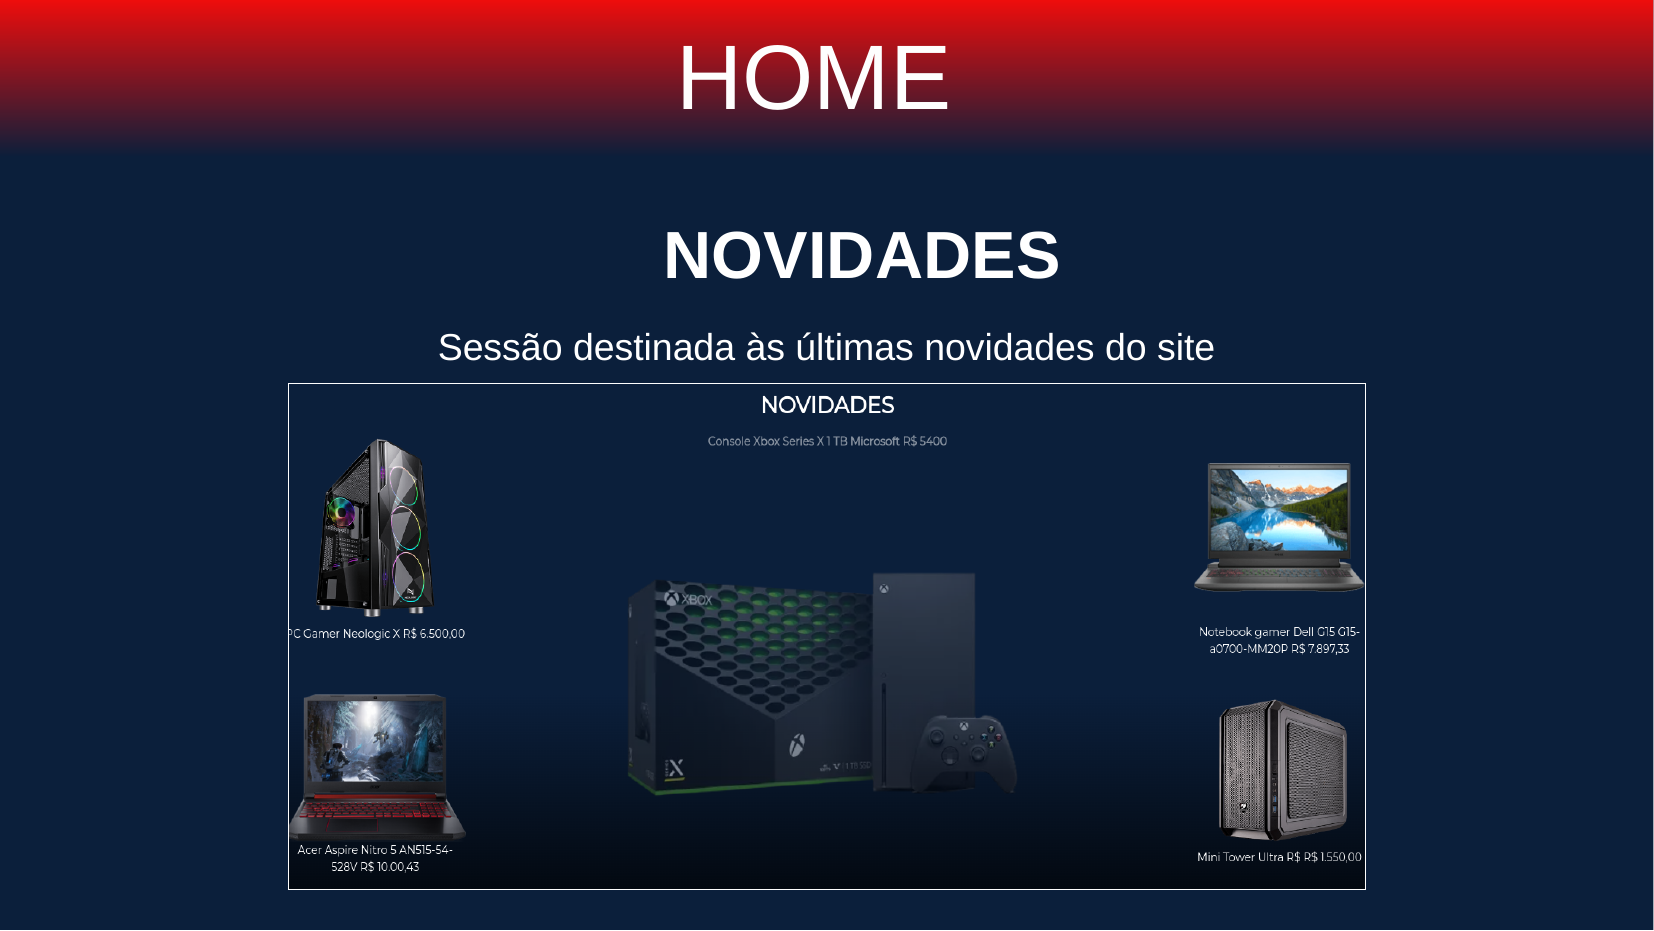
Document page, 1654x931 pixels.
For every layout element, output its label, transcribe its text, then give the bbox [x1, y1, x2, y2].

text_box Sessão destinada às últimas novidades do site [73, 318, 1580, 414]
picture [288, 383, 1366, 890]
title HOME [0, 0, 1654, 156]
list NOVIDADES [442, 217, 1211, 318]
